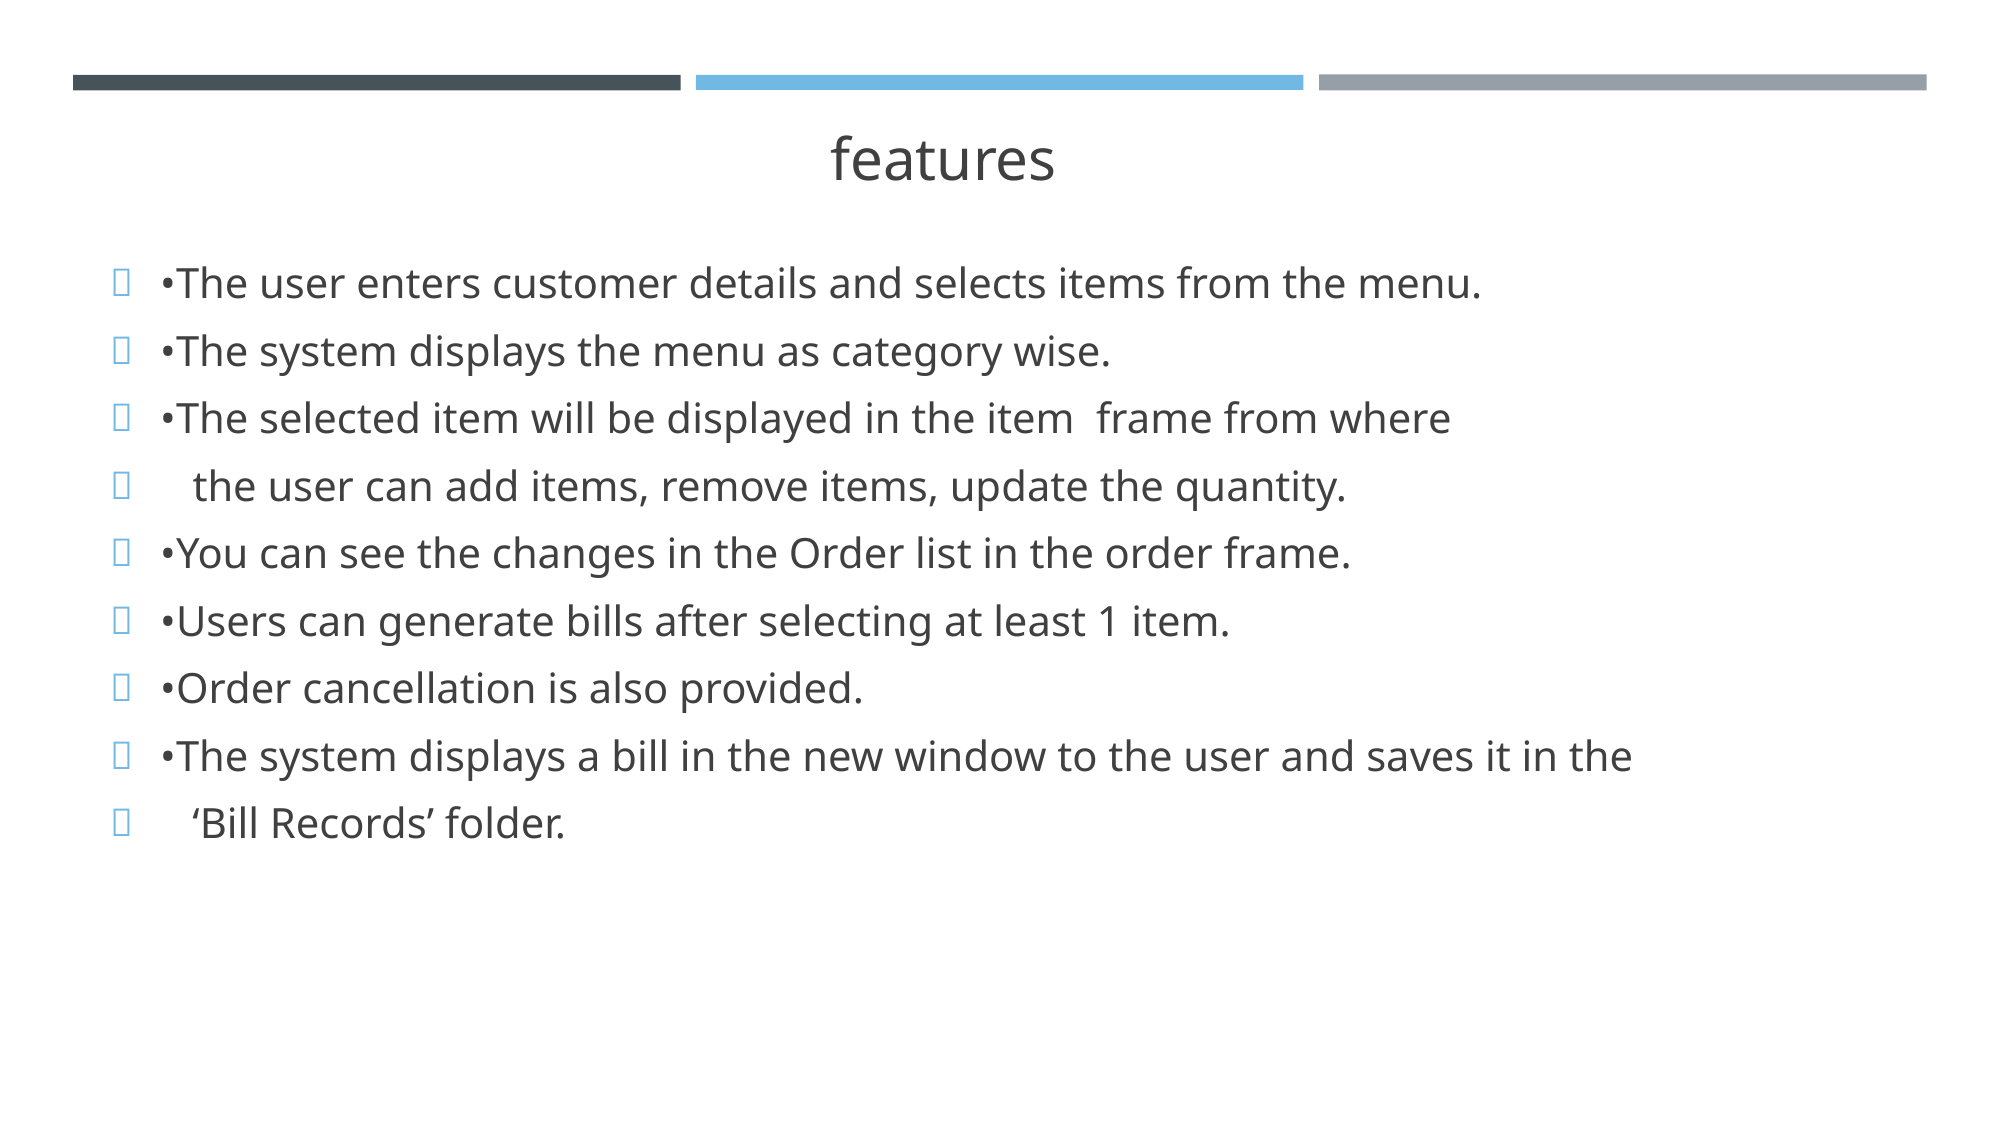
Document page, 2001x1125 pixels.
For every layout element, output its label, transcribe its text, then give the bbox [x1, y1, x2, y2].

title features [815, 115, 1310, 200]
list •The user enters customer details and selects items from the menu. •The system displays the menu as category wise. •The selected item will be displayed in the item frame from where the user can add items, remove items, update the quantity. •You can see the changes in the Order list in the order frame. •Users can generate bills after selecting at least 1 item. •Order cancellation is also provided. •The system displays a bill in the new window to the user and saves it in the ‘Bill Records’ folder. [95, 244, 1905, 1059]
